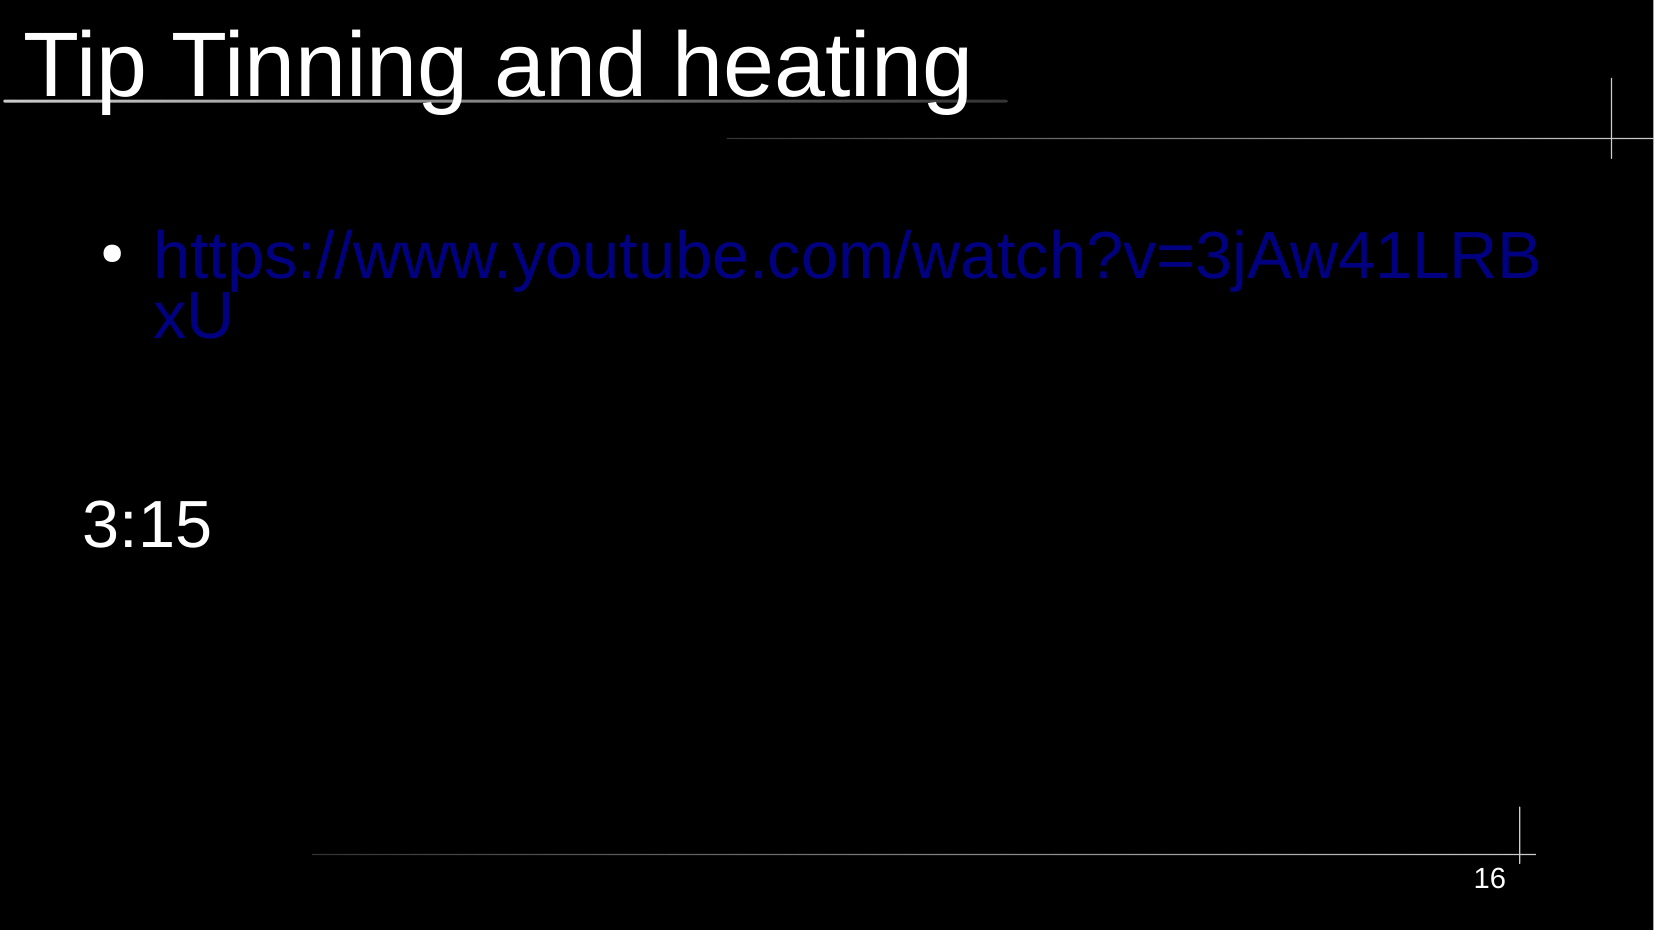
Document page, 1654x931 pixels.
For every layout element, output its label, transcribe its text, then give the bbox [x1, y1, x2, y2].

title Tip Tinning and heating [23, 11, 1589, 119]
list https://www.youtube.com/watch?v=3jAw41LRBxU 3:15 [82, 217, 1571, 758]
